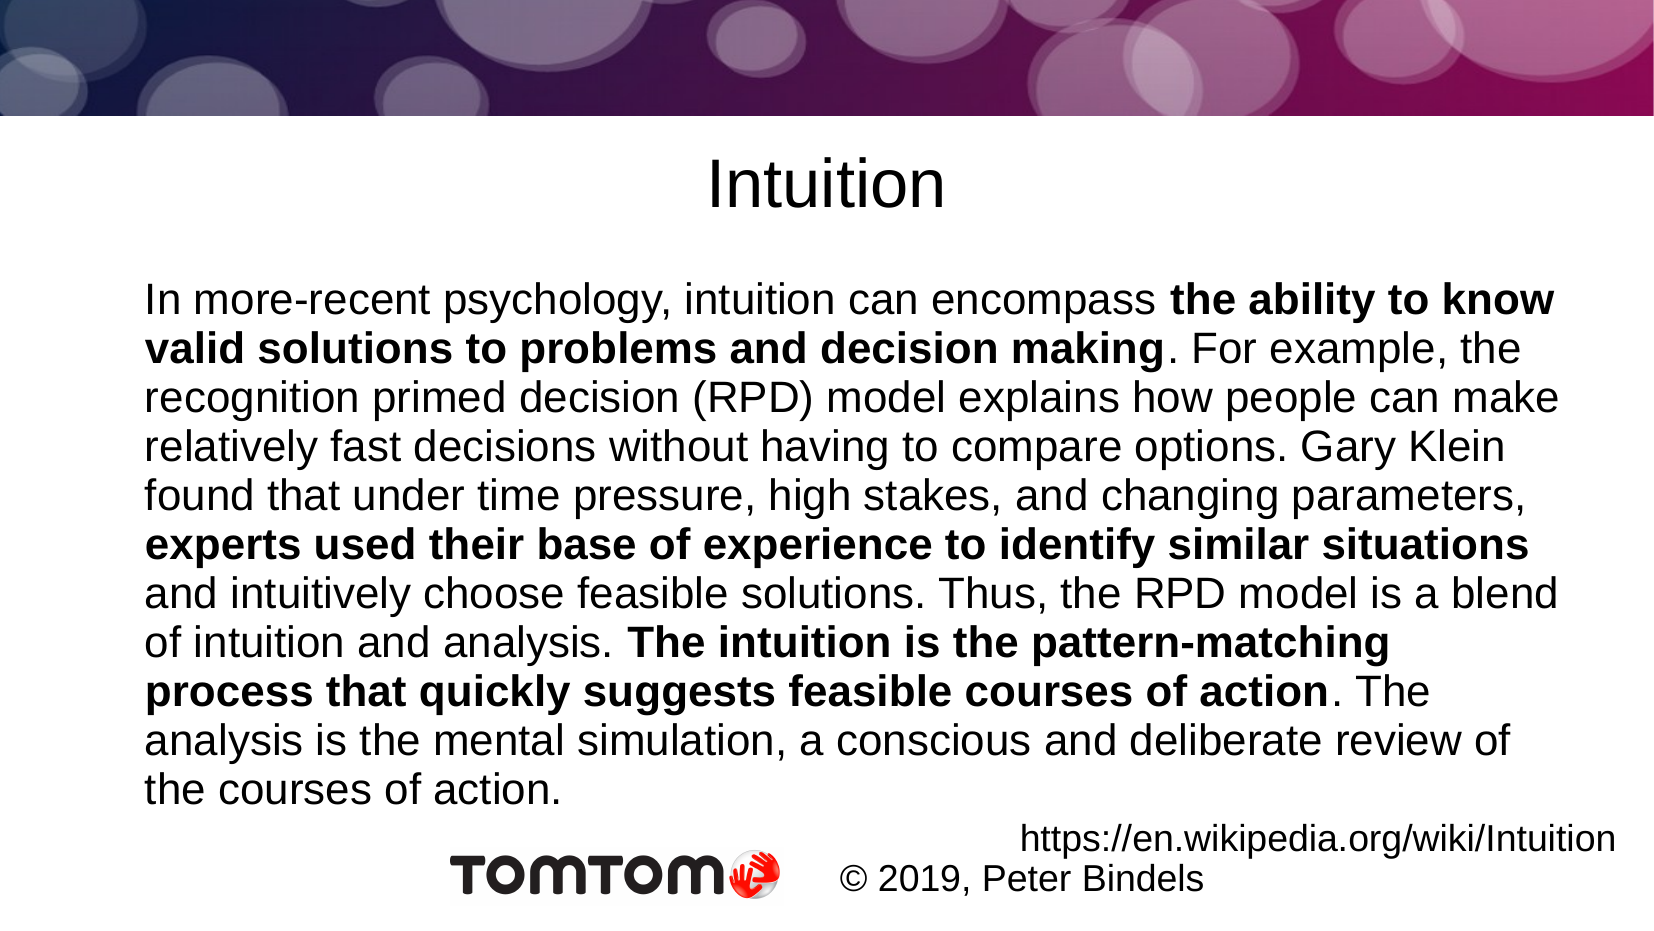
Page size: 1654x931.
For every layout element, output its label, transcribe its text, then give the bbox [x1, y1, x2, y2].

text_box https://en.wikipedia.org/wiki/Intuition [1005, 810, 1632, 867]
title Intuition [82, 119, 1571, 249]
list In more-recent psychology, intuition can encompass the ability to know valid solutions to problems and decision making. For example, the recognition primed decision (RPD) model explains how people can make relatively fast decisions without having to compare options. Gary Klein found that under time pressure, high stakes, and changing parameters, experts used their base of experience to identify similar situations and intuitively choose feasible solutions. Thus, the RPD model is a blend of intuition and analysis. The intuition is the pattern-matching process that quickly suggests feasible courses of action. The analysis is the mental simulation, a conscious and deliberate review of the courses of action. [82, 274, 1571, 815]
picture [450, 847, 784, 906]
picture [0, 0, 1654, 116]
